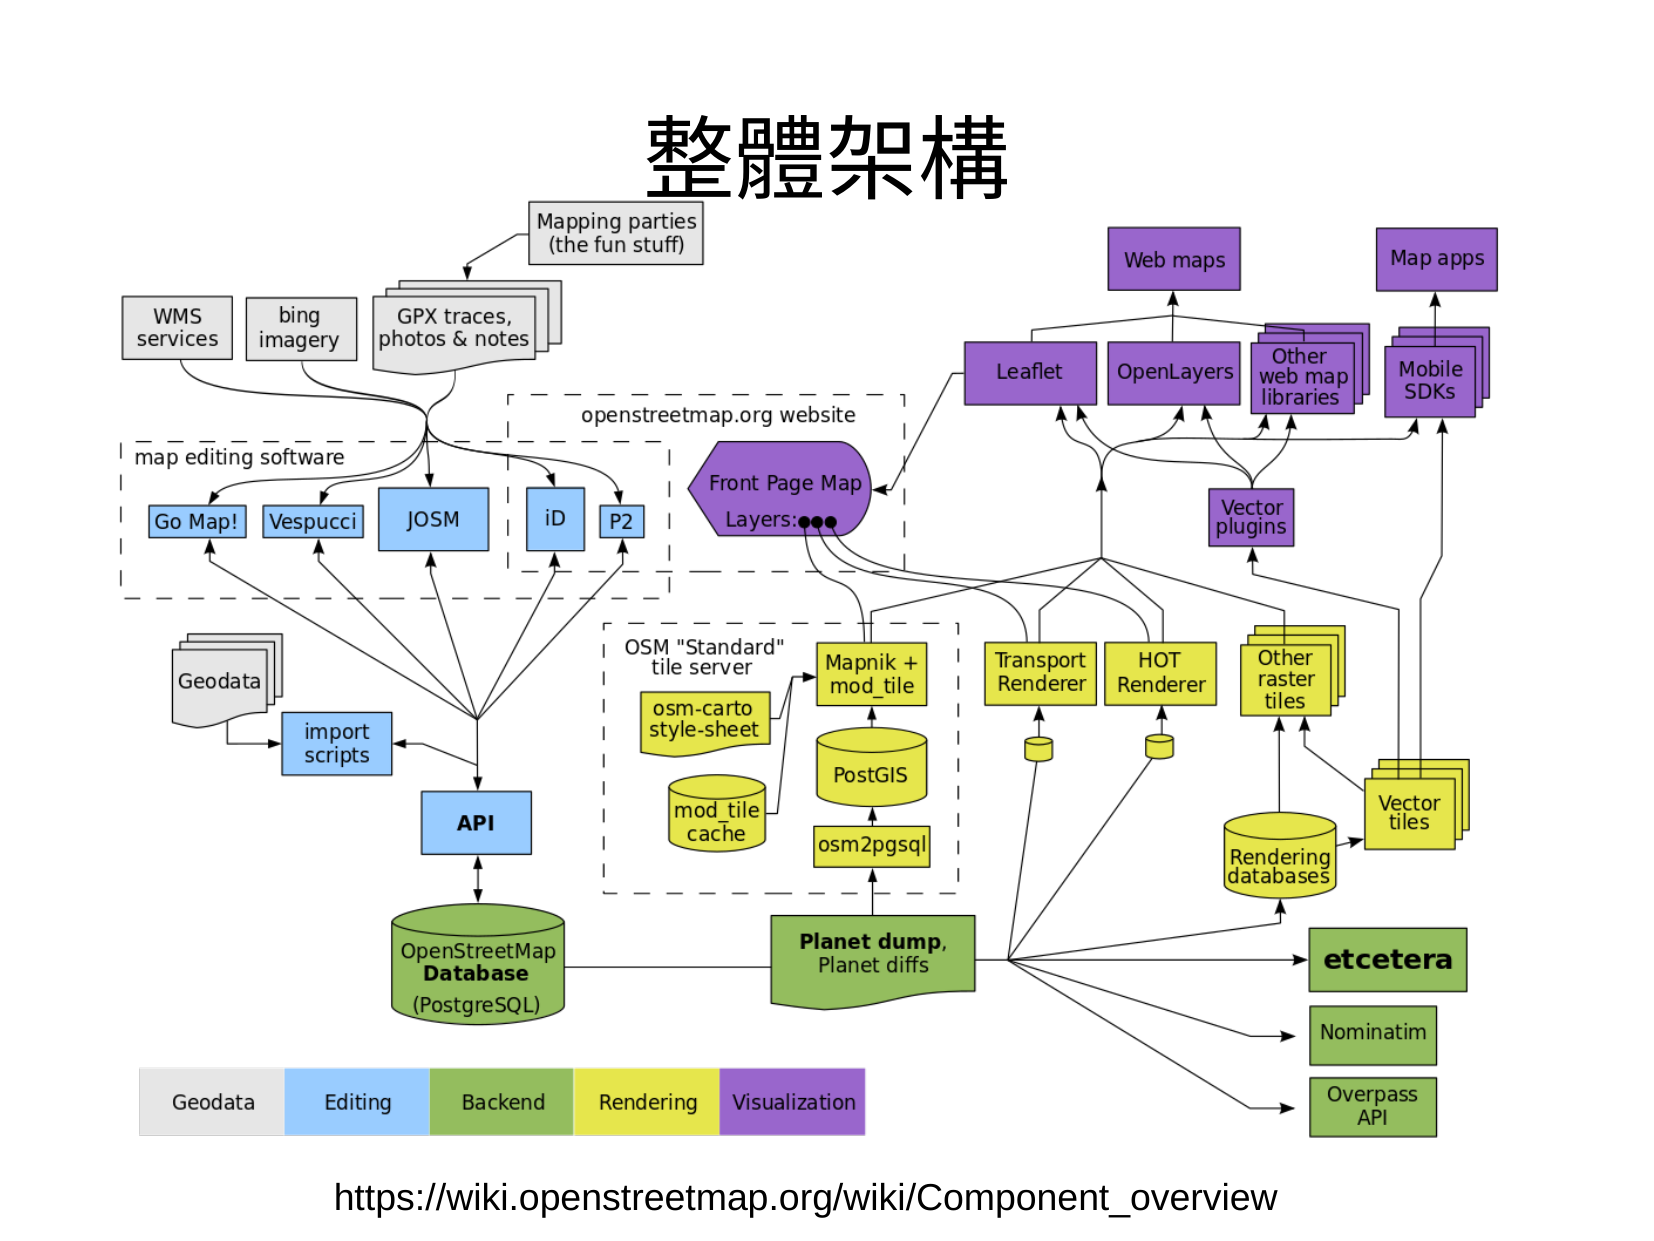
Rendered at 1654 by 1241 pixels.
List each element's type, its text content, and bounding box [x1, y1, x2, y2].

picture [104, 183, 1511, 1159]
title 整體架構 [82, 49, 1571, 257]
text_box https://wiki.openstreetmap.org/wiki/Component_overview [318, 1169, 1293, 1227]
